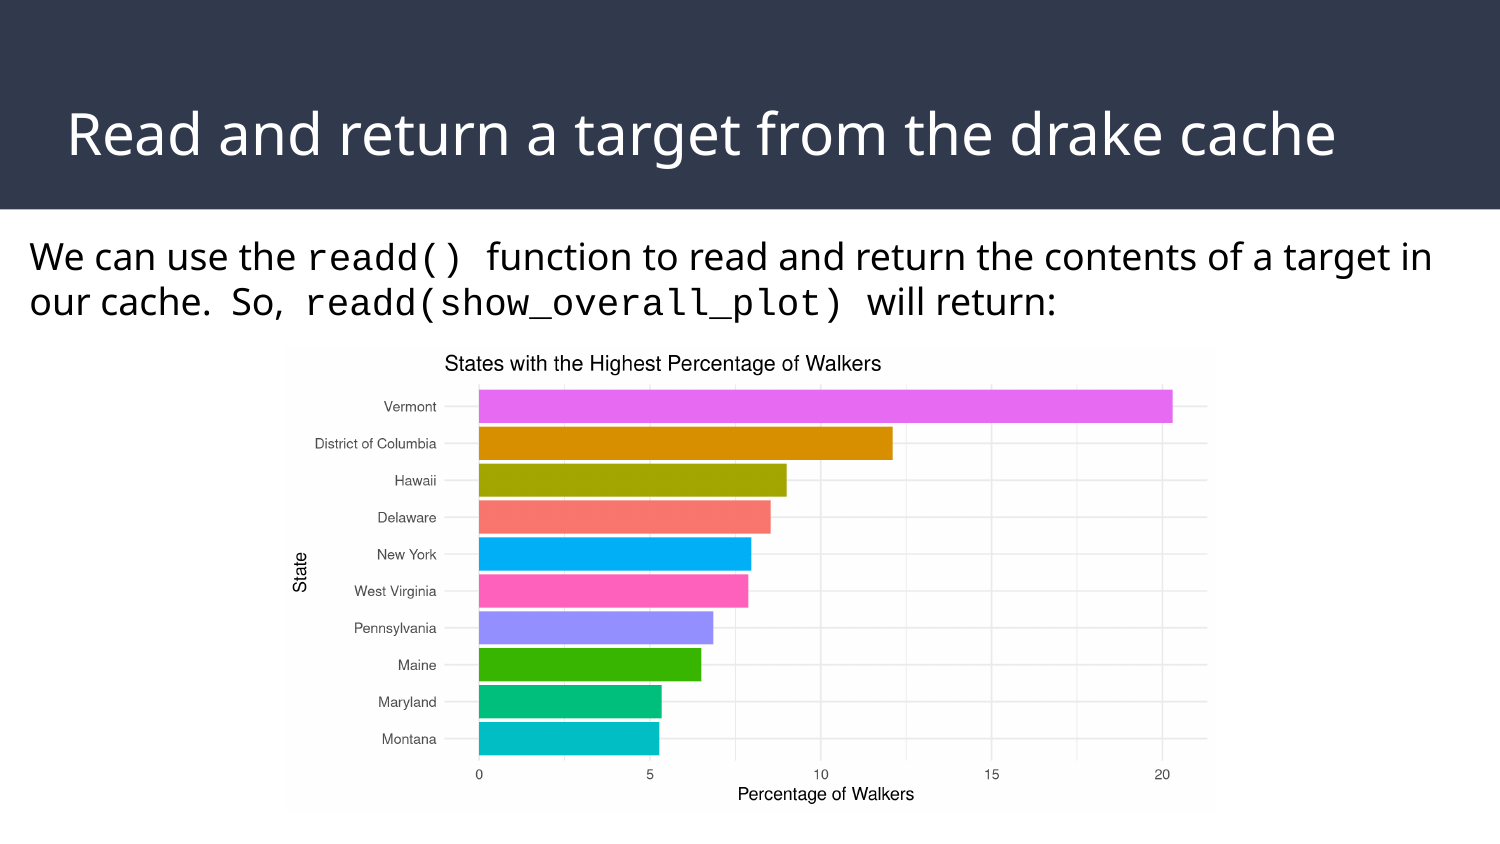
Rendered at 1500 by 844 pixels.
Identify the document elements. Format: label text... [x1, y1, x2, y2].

title Read and return a target from the drake cache [51, 82, 1449, 185]
text_box We can use the readd() function to read and return the contents of a target in our cache. So, readd(show_overall_plot) will return: [14, 217, 1487, 484]
picture [284, 346, 1216, 813]
